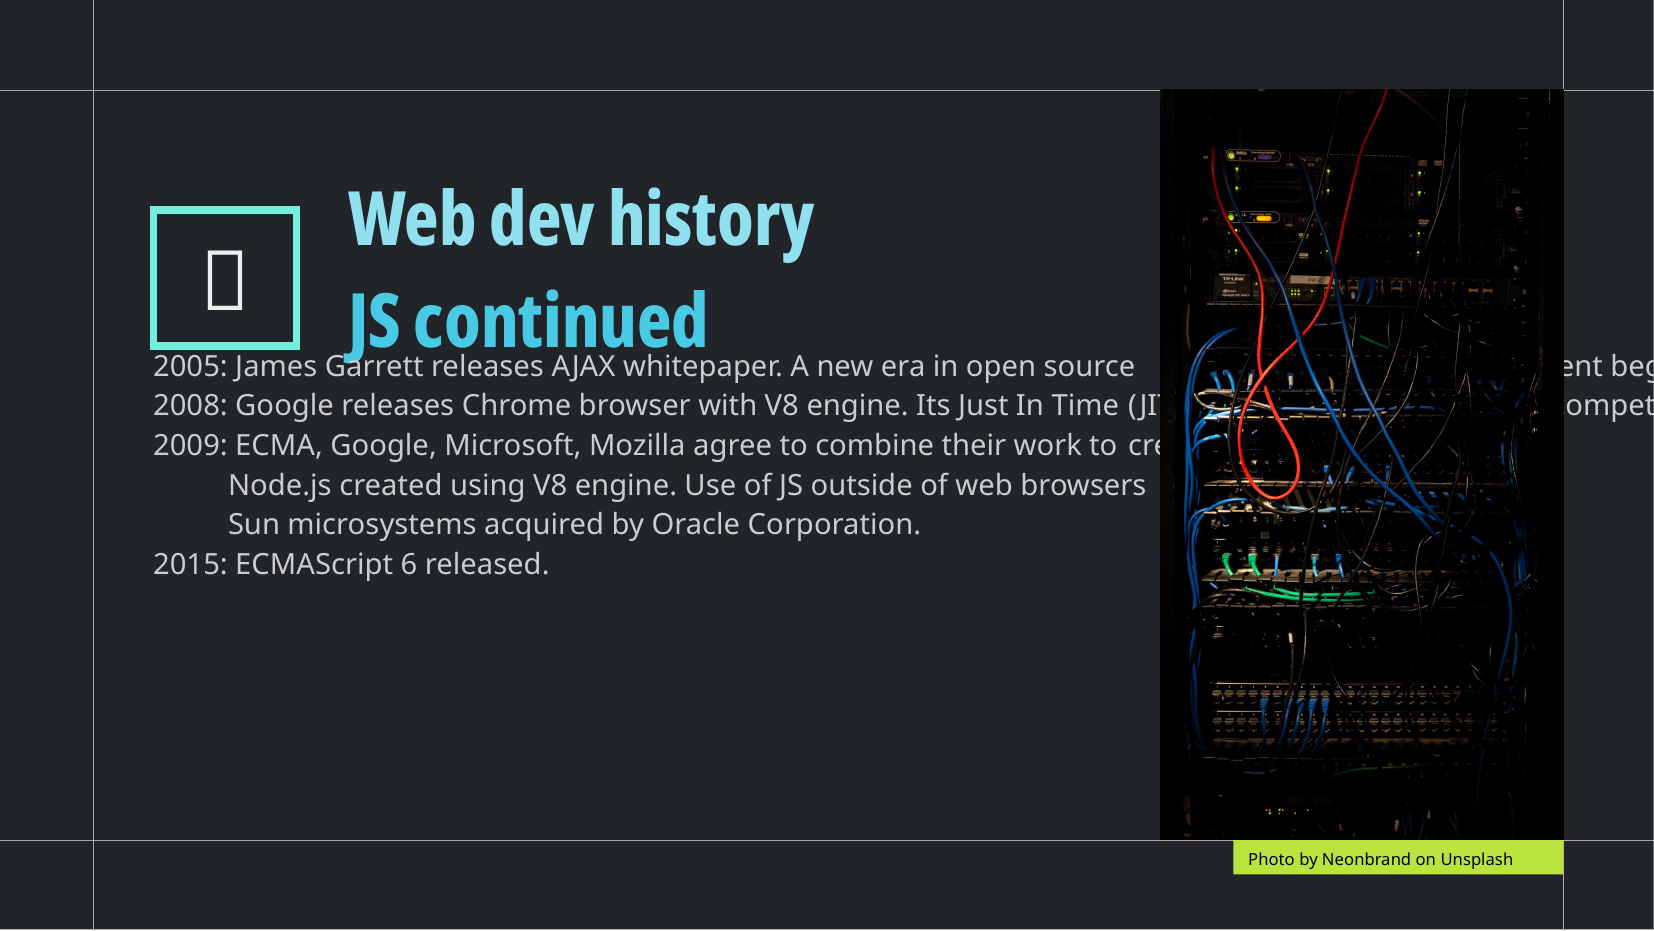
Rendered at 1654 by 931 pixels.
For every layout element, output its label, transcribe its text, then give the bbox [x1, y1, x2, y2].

text_box Web dev history JS continued [333, 165, 1024, 337]
text_box 2005: James Garrett releases AJAX whitepaper. A new era in open source JS-based library development begins. jQuery released as a result. 2008: Google releases Chrome browser with V8 engine. Its Just In Time (JIT) compiler outperforms the competition. 2009: ECMA, Google, Microsoft, Mozilla agree to combine their work to create ECMAScript 5. Node.js created using V8 engine. Use of JS outside of web browsers surges. Sun microsystems acquired by Oracle Corporation. 2015: ECMAScript 6 released. [138, 337, 1129, 801]
text_box Photo by Neonbrand on Unsplash [1233, 840, 1564, 875]
text_box 🌐 [153, 210, 297, 331]
picture [1160, 90, 1564, 841]
